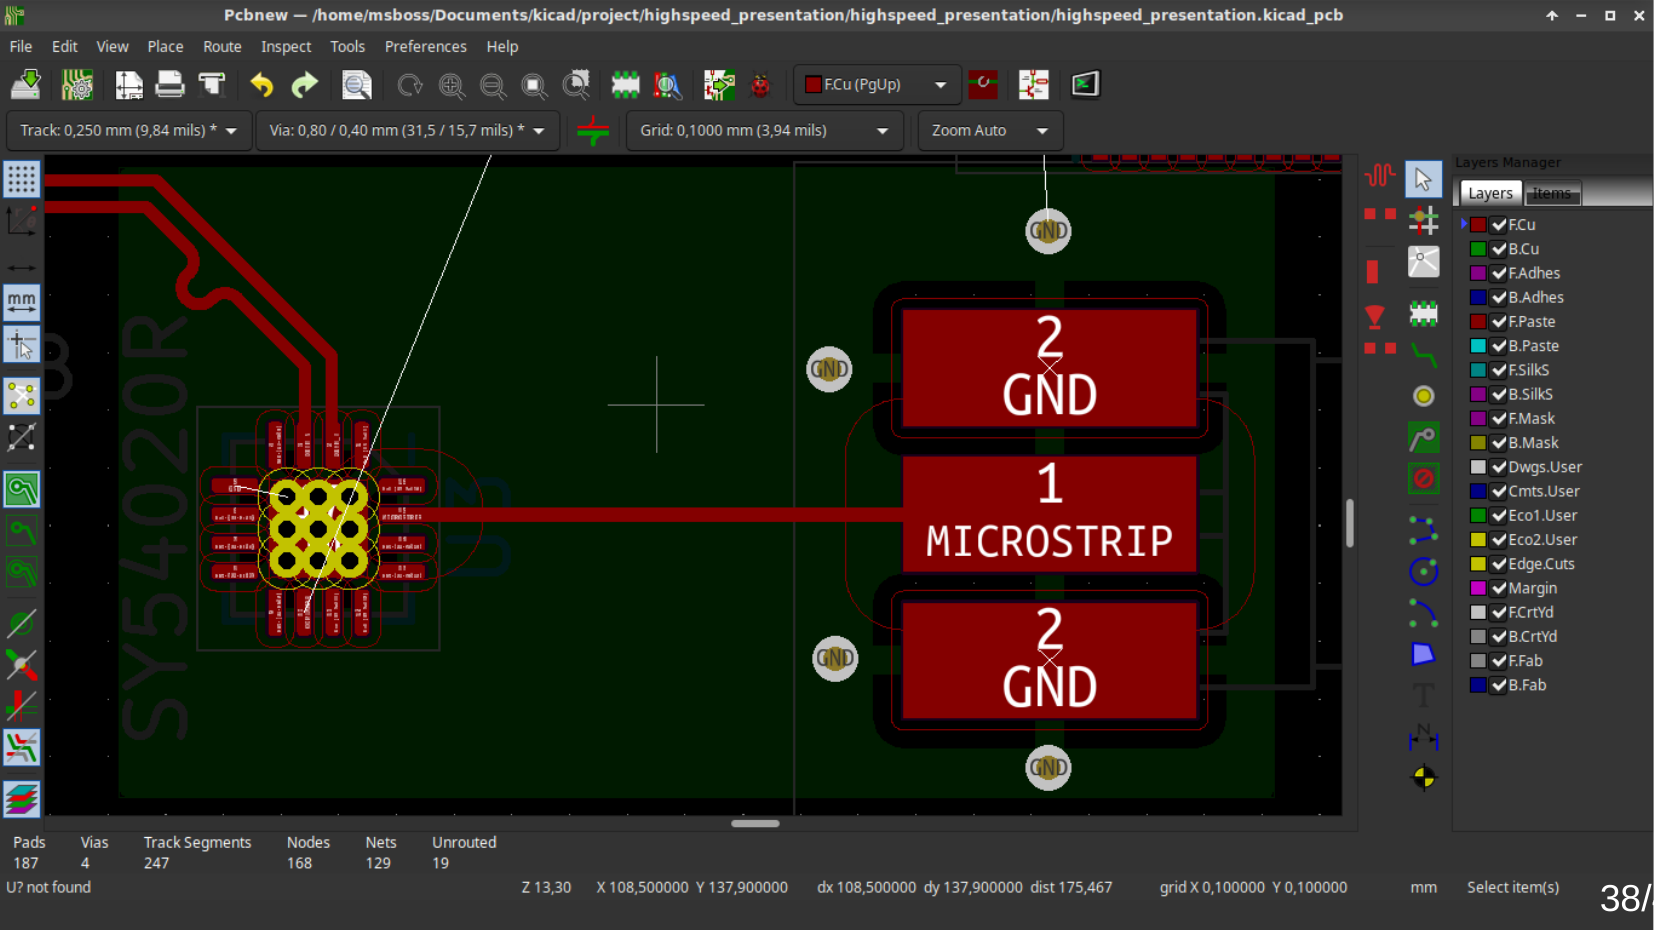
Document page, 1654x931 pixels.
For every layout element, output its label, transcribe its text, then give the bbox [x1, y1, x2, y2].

text_box 1/46 [1515, 870, 1649, 927]
picture [0, 0, 1654, 901]
